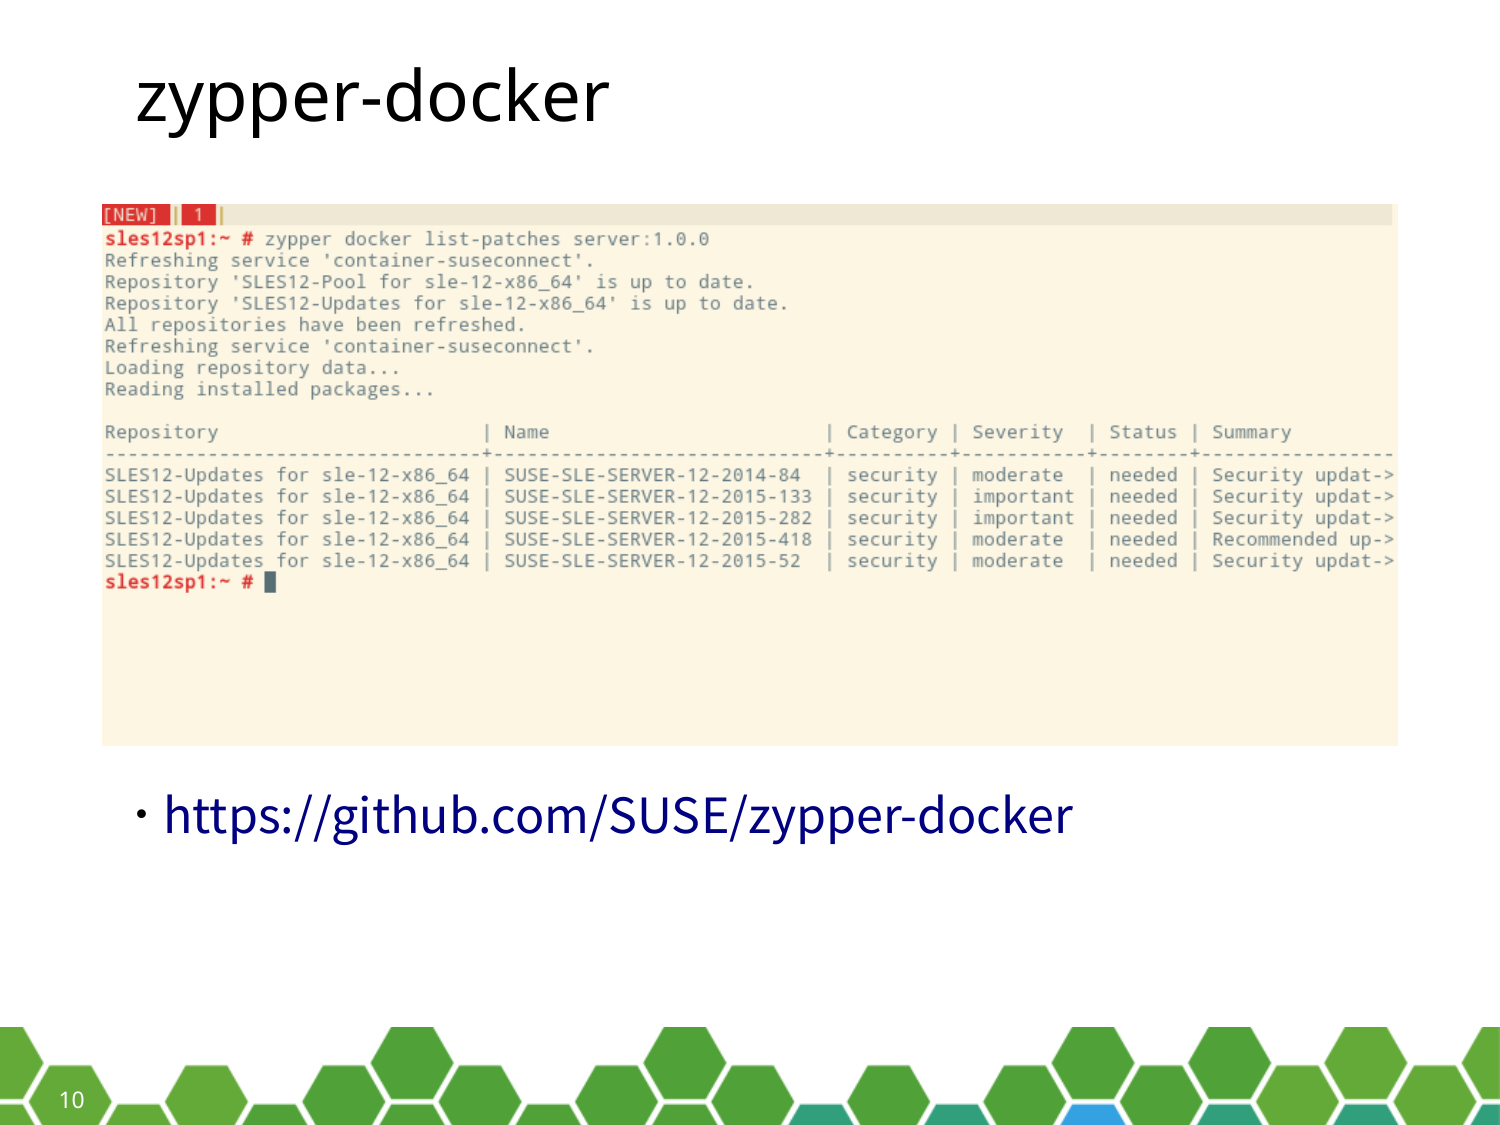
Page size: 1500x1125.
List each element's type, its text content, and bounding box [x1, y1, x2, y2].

picture [0, 1027, 1500, 1125]
title zypper-docker [135, 12, 1372, 175]
picture [102, 204, 1398, 746]
list https://github.com/SUSE/zypper-docker [135, 746, 1372, 880]
